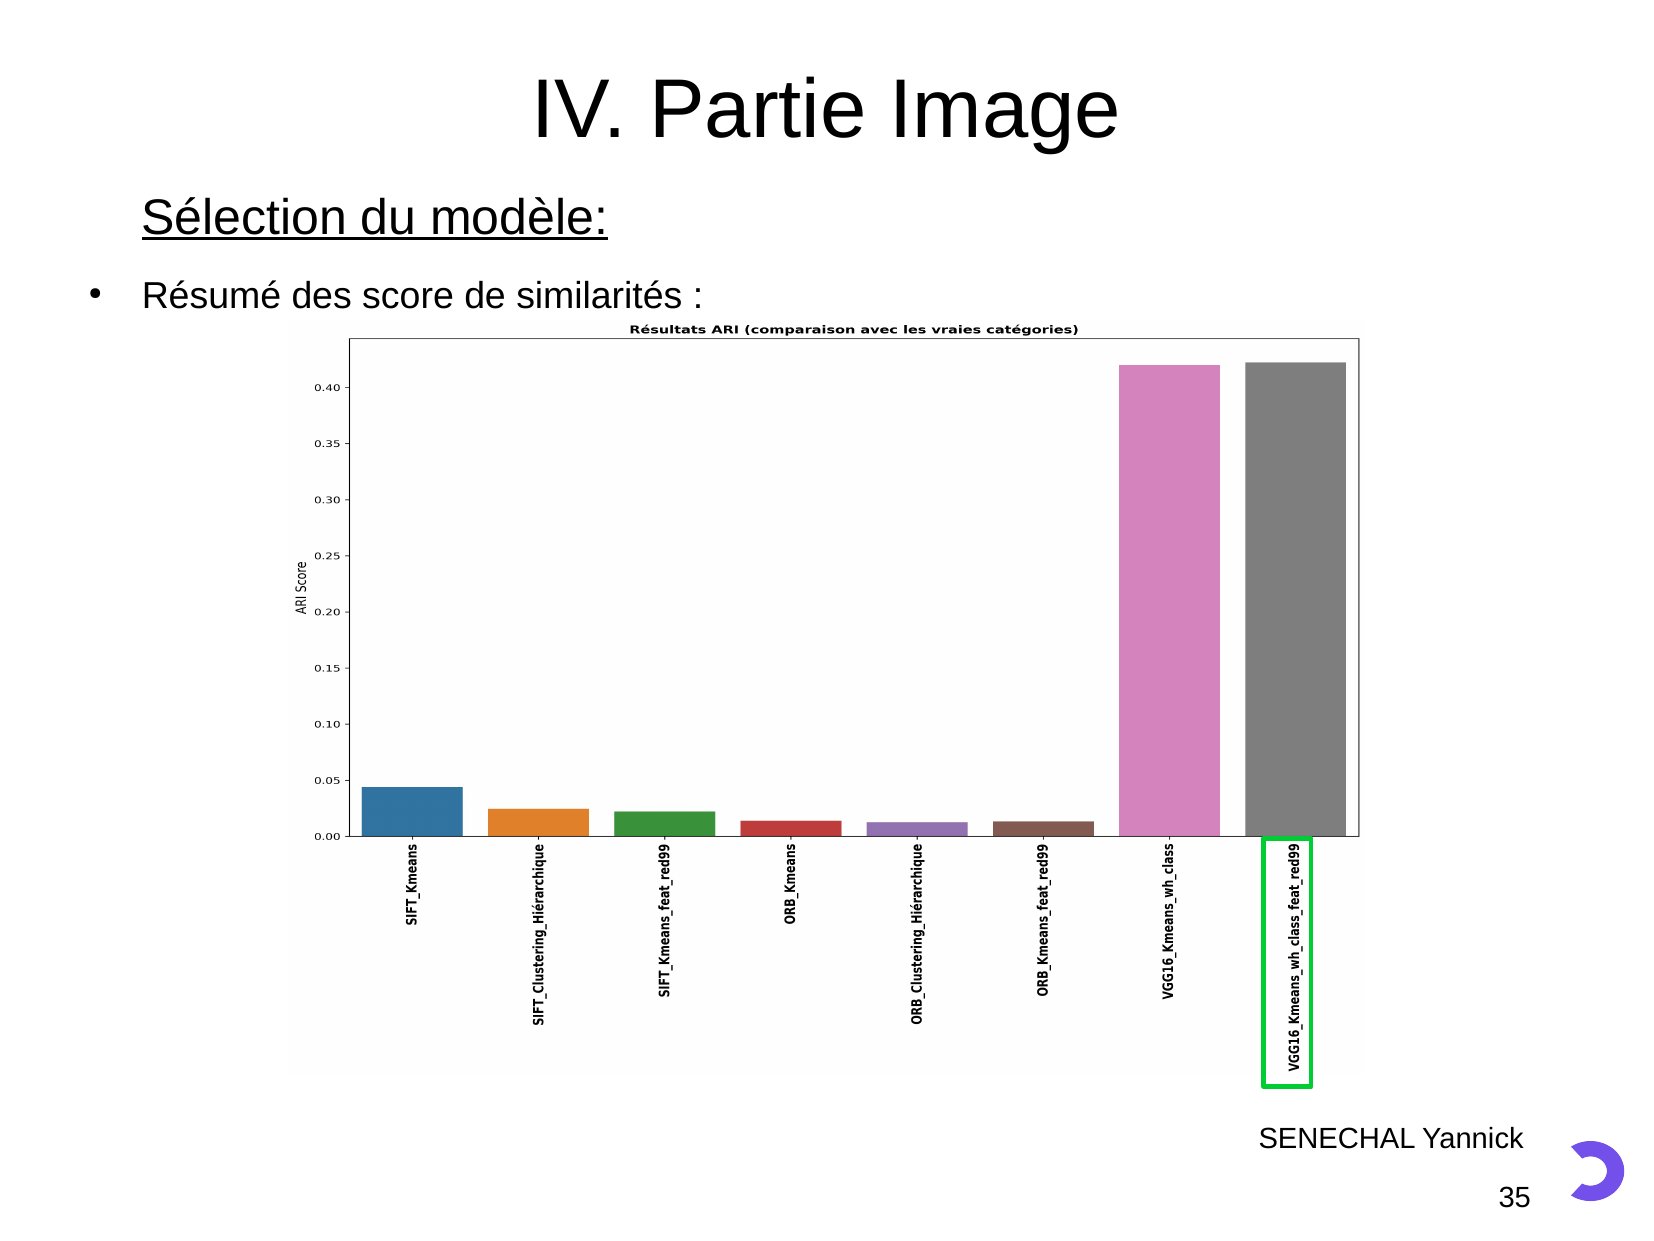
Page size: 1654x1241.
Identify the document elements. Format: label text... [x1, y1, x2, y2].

picture [289, 319, 1365, 1075]
picture [1266, 841, 1309, 1075]
title IV. Partie Image [82, 5, 1571, 213]
list Sélection du modèle: Résumé des score de similarités : [70, 189, 1560, 1104]
picture [1539, 1125, 1642, 1217]
